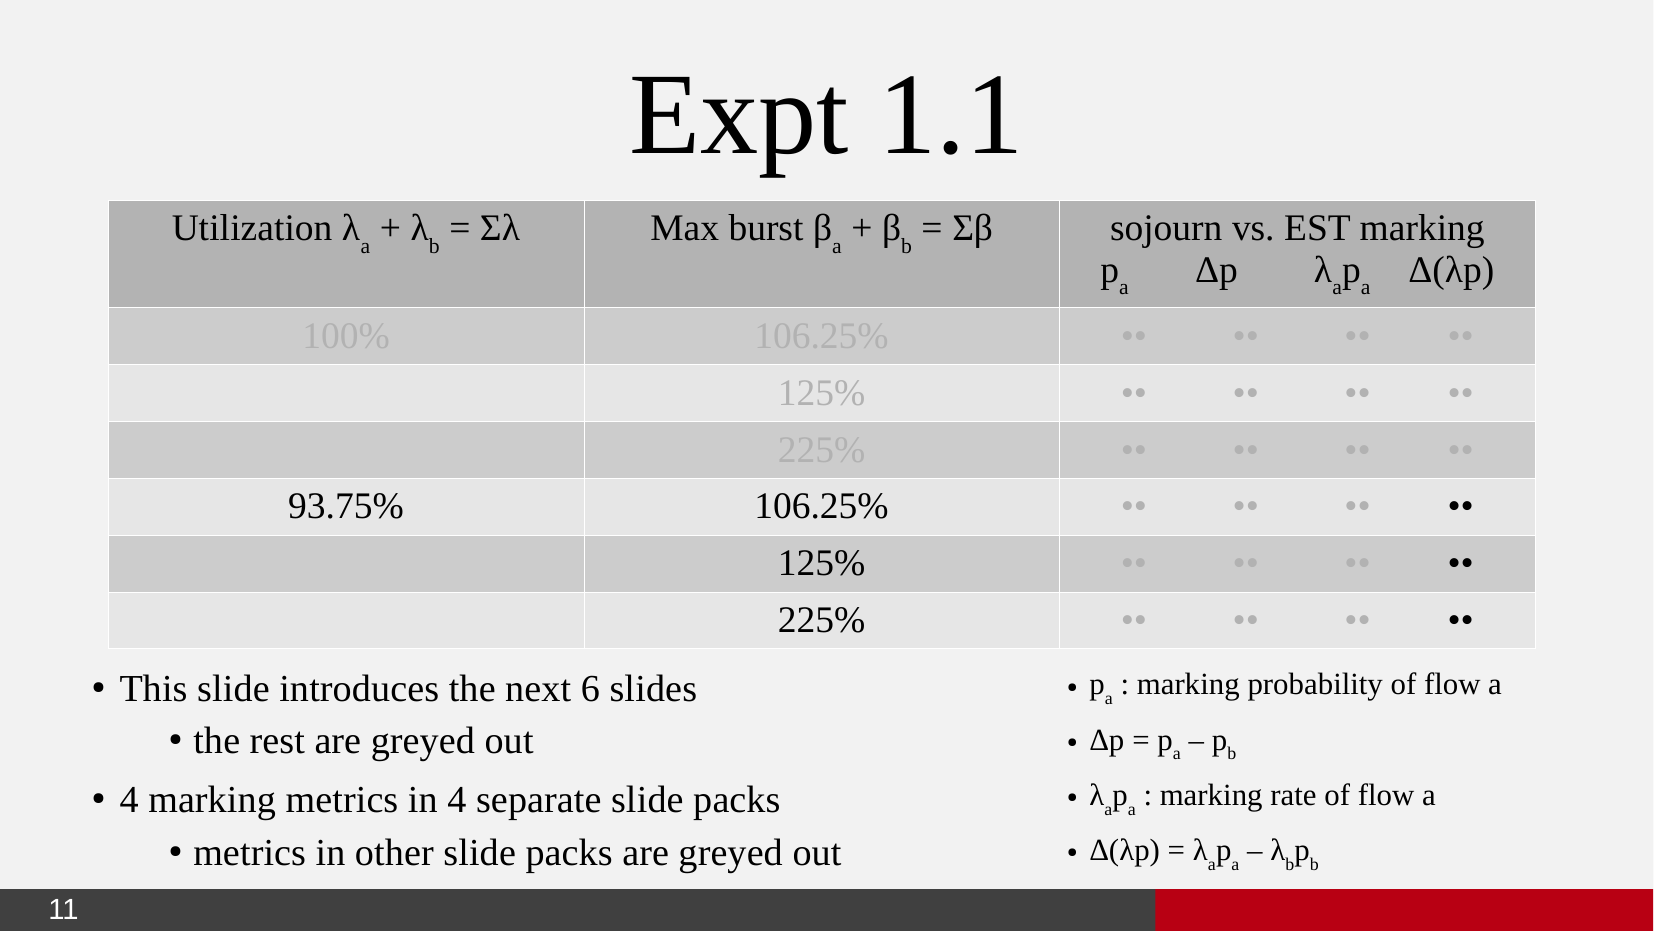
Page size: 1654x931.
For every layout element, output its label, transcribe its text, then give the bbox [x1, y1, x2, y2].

table_header Max burst βa + βb = Σβ [585, 201, 1059, 307]
table_cell •• •• •• •• [1060, 479, 1535, 535]
list pa : marking probability of flow a Δp = pa – pb λapa : marking rate of flow a Δ(λp) = λapa – λbpb [1059, 667, 1571, 876]
table_cell •• •• •• •• [1060, 365, 1535, 421]
table_cell 225% [585, 593, 1059, 648]
table_cell •• •• •• •• [1060, 422, 1535, 478]
table_cell 125% [585, 536, 1059, 592]
table_header Utilization λa + λb = Σλ [109, 201, 584, 307]
title Expt 1.1 [82, 37, 1571, 193]
table_cell [109, 422, 584, 478]
table_cell 125% [585, 365, 1059, 421]
table_cell 93.75% [109, 479, 584, 535]
table_cell 106.25% [585, 308, 1059, 364]
table_cell 225% [585, 422, 1059, 478]
table_cell •• •• •• •• [1060, 308, 1535, 364]
table_cell 100% [109, 308, 584, 364]
table_cell [109, 536, 584, 592]
table_cell [109, 593, 584, 648]
table_cell •• •• •• •• [1060, 593, 1535, 648]
table_header sojourn vs. EST marking pa Δp λapa Δ(λp) [1060, 201, 1535, 307]
table_cell •• •• •• •• [1060, 536, 1535, 592]
table_cell [109, 365, 584, 421]
list This slide introduces the next 6 slides the rest are greyed out 4 marking metrics in 4 separate slide packs metrics in other slide packs are greyed out [82, 667, 1022, 876]
table_cell 106.25% [585, 479, 1059, 535]
